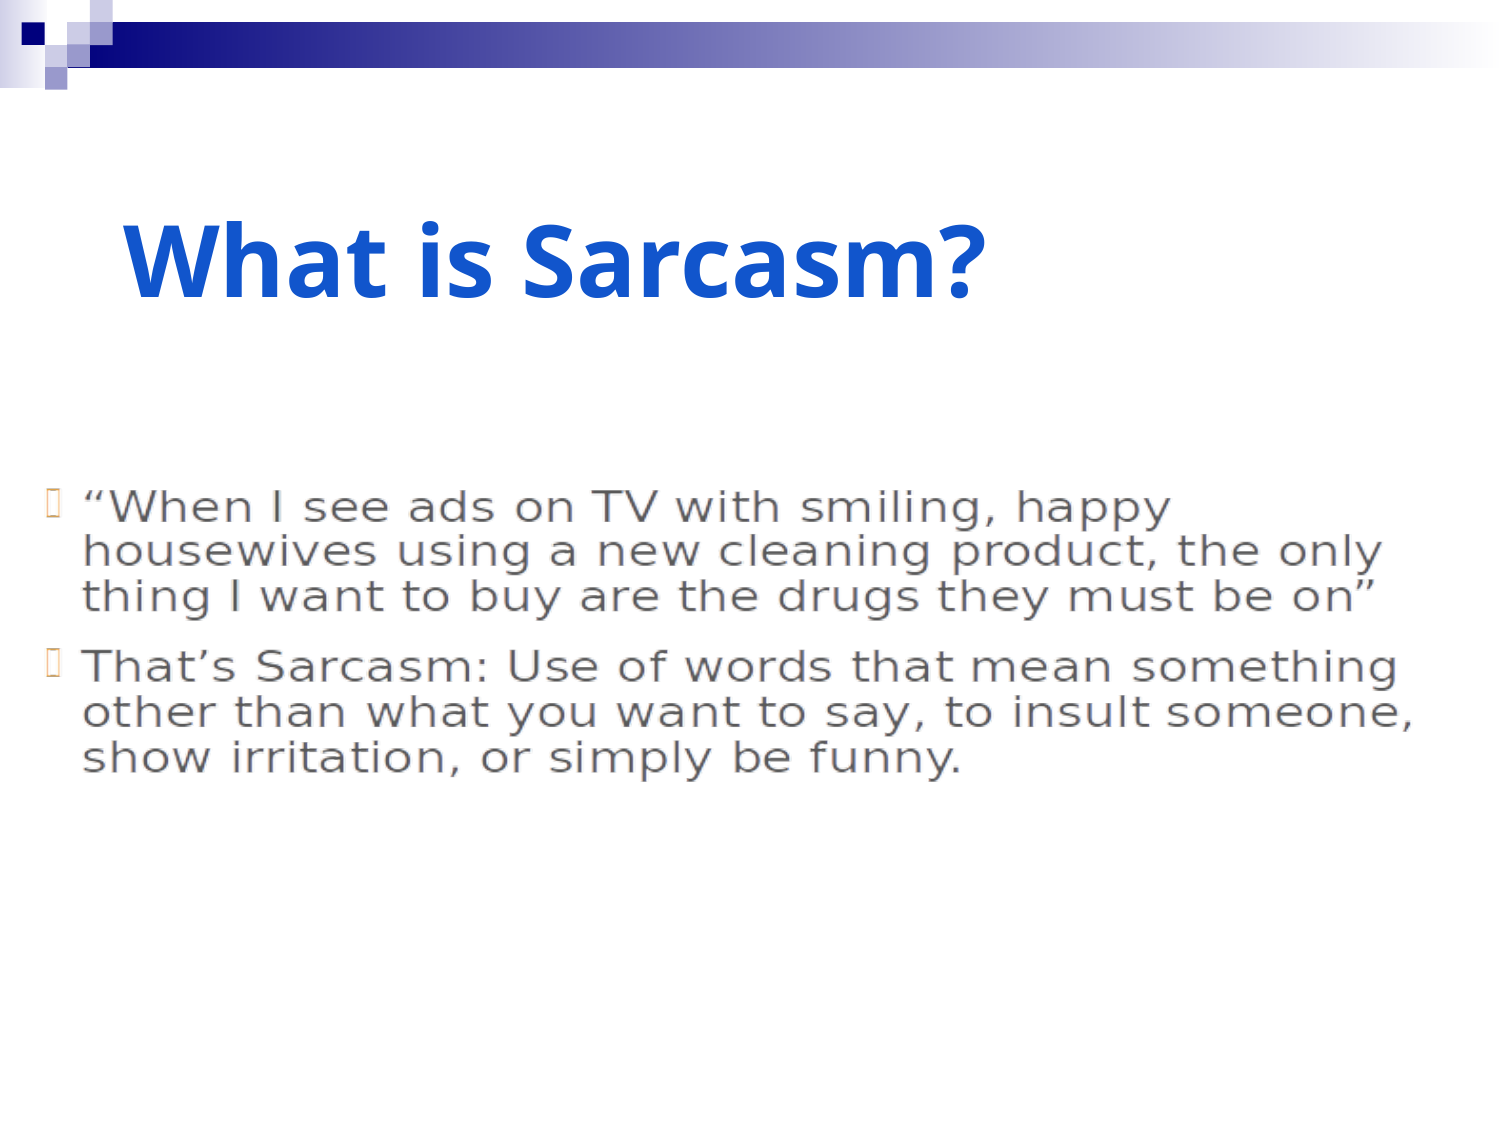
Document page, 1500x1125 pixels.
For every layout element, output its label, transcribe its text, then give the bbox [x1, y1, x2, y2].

text_box What is Sarcasm? [108, 190, 1230, 432]
picture [26, 209, 1489, 1051]
